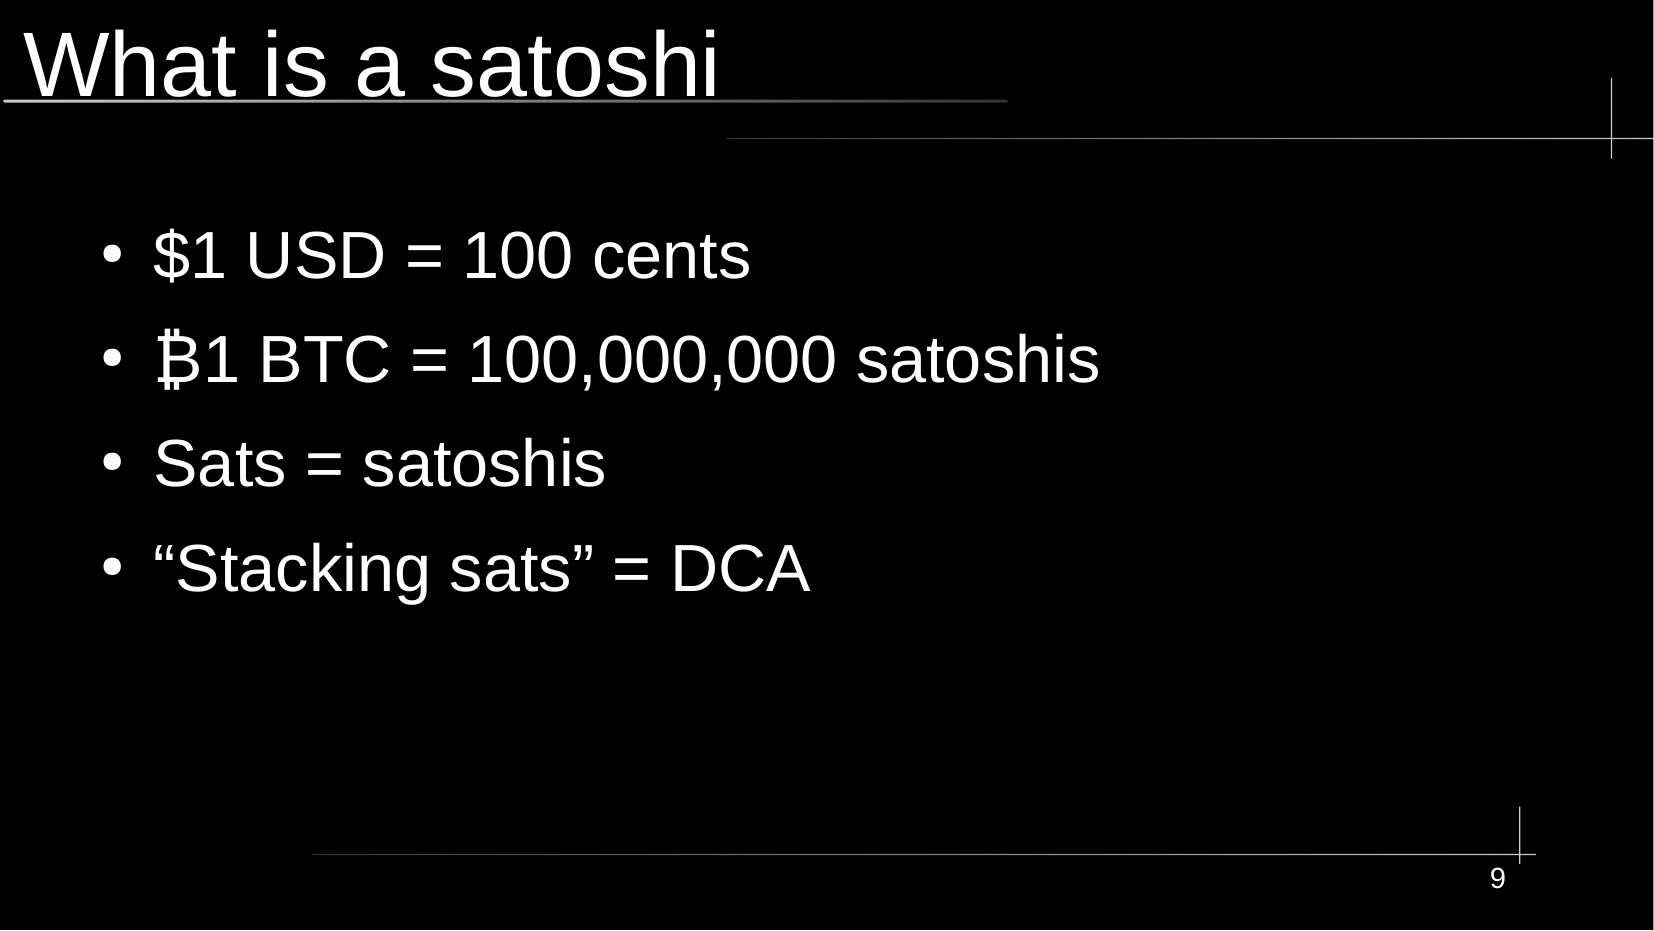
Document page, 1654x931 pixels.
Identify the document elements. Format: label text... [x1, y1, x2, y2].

list $1 USD = 100 cents ₿1 BTC = 100,000,000 satoshis Sats = satoshis “Stacking sats” = DCA [82, 217, 1571, 758]
title What is a satoshi [23, 11, 1589, 119]
